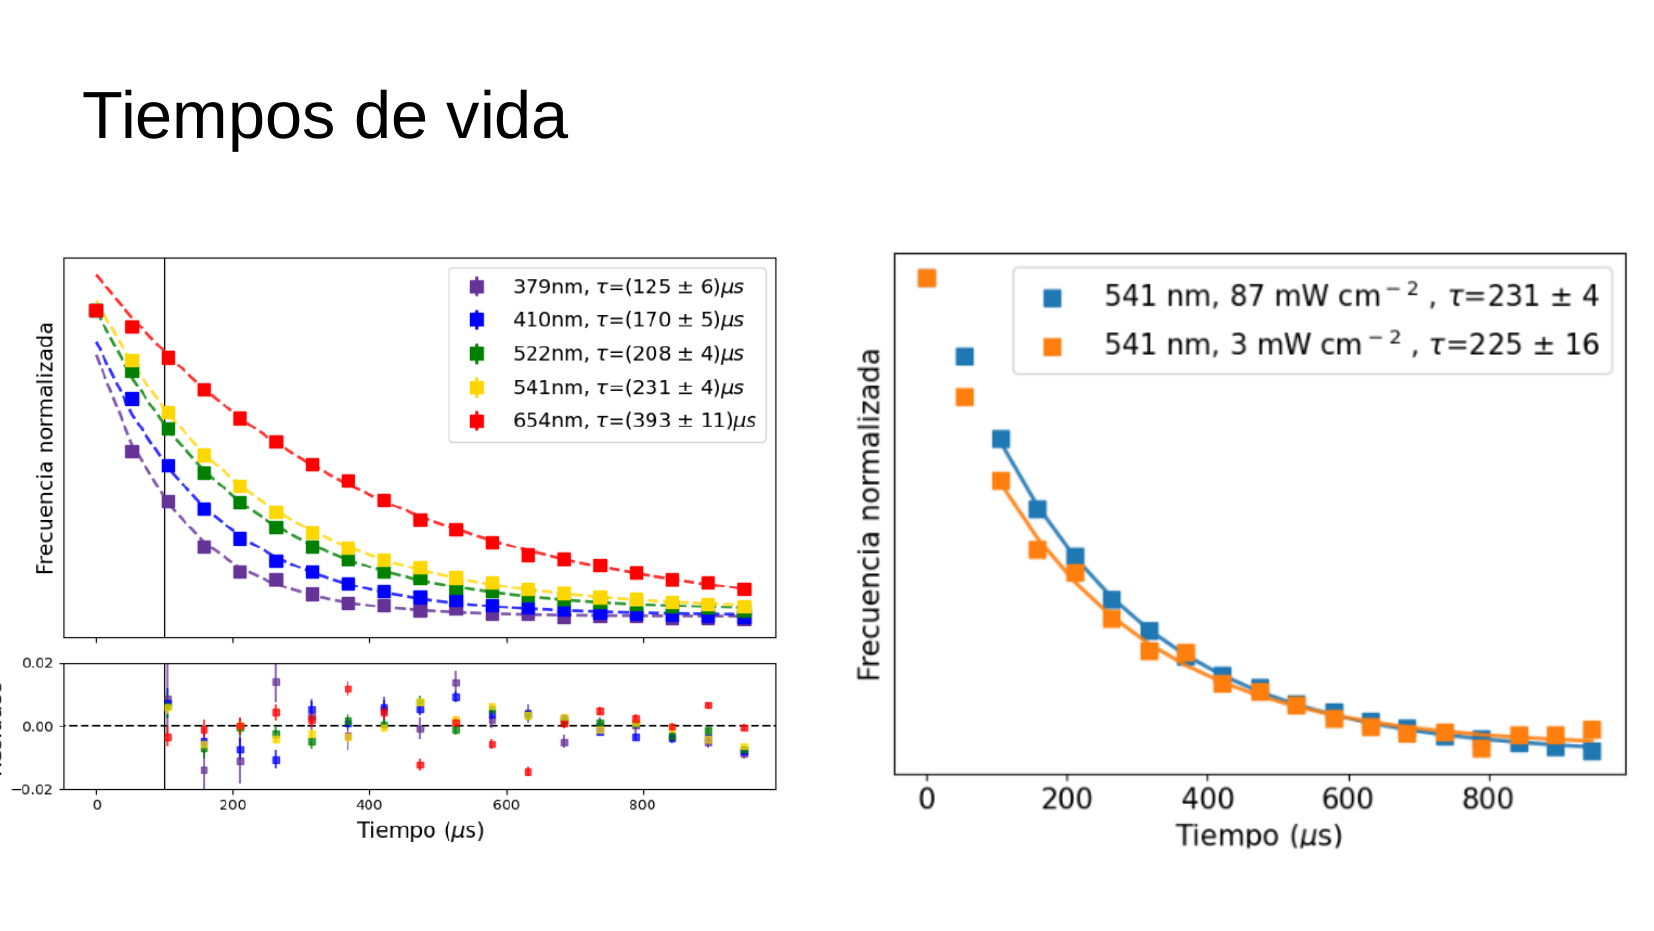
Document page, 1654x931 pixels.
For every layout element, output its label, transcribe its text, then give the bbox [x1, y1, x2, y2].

title Tiempos de vida [82, 37, 1572, 193]
picture [0, 192, 1654, 865]
